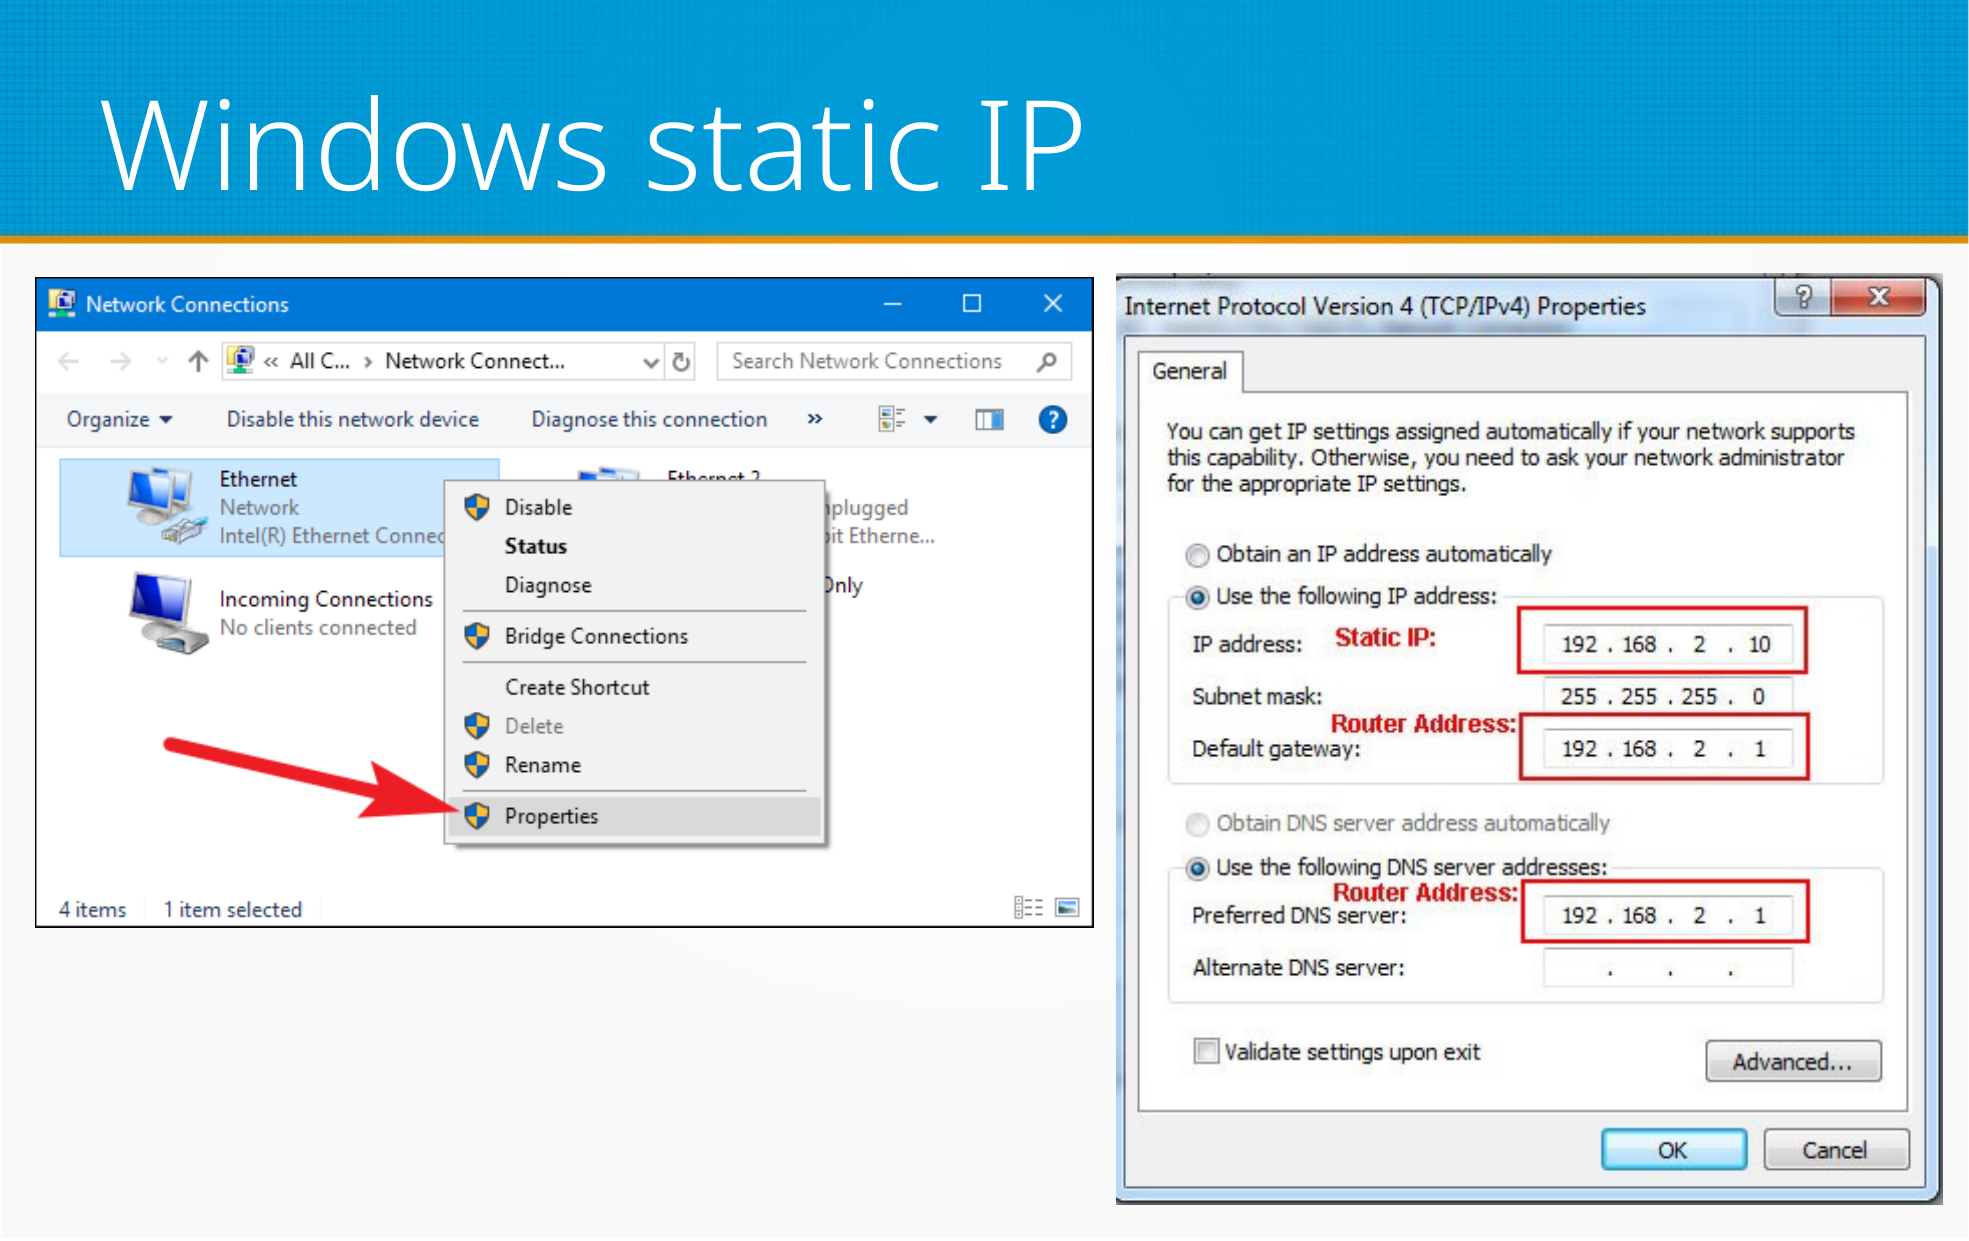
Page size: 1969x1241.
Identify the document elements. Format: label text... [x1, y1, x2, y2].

title Windows static IP [98, 19, 1870, 227]
list [98, 315, 1116, 1081]
picture [0, 233, 1969, 1241]
